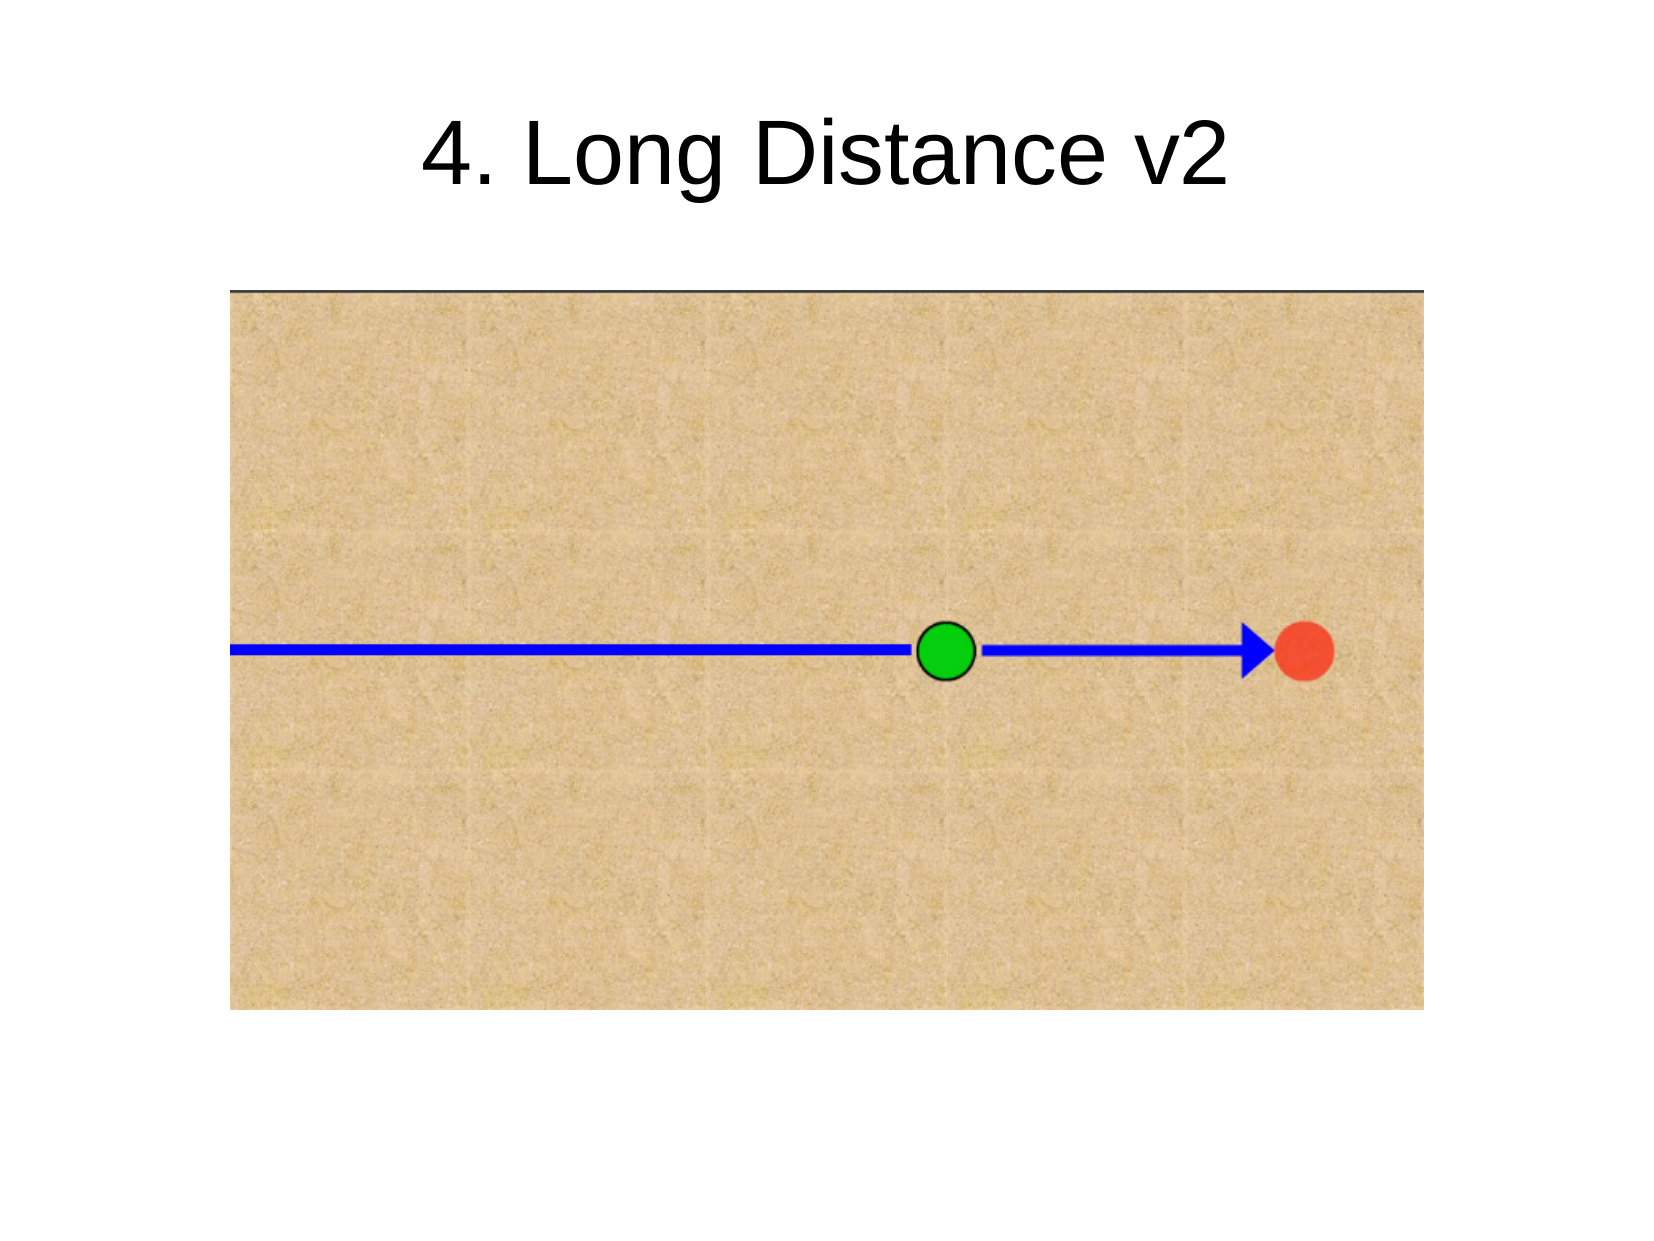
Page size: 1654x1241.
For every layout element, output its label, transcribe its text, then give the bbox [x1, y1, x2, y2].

picture [230, 290, 1424, 1010]
title 4. Long Distance v2 [82, 49, 1571, 257]
